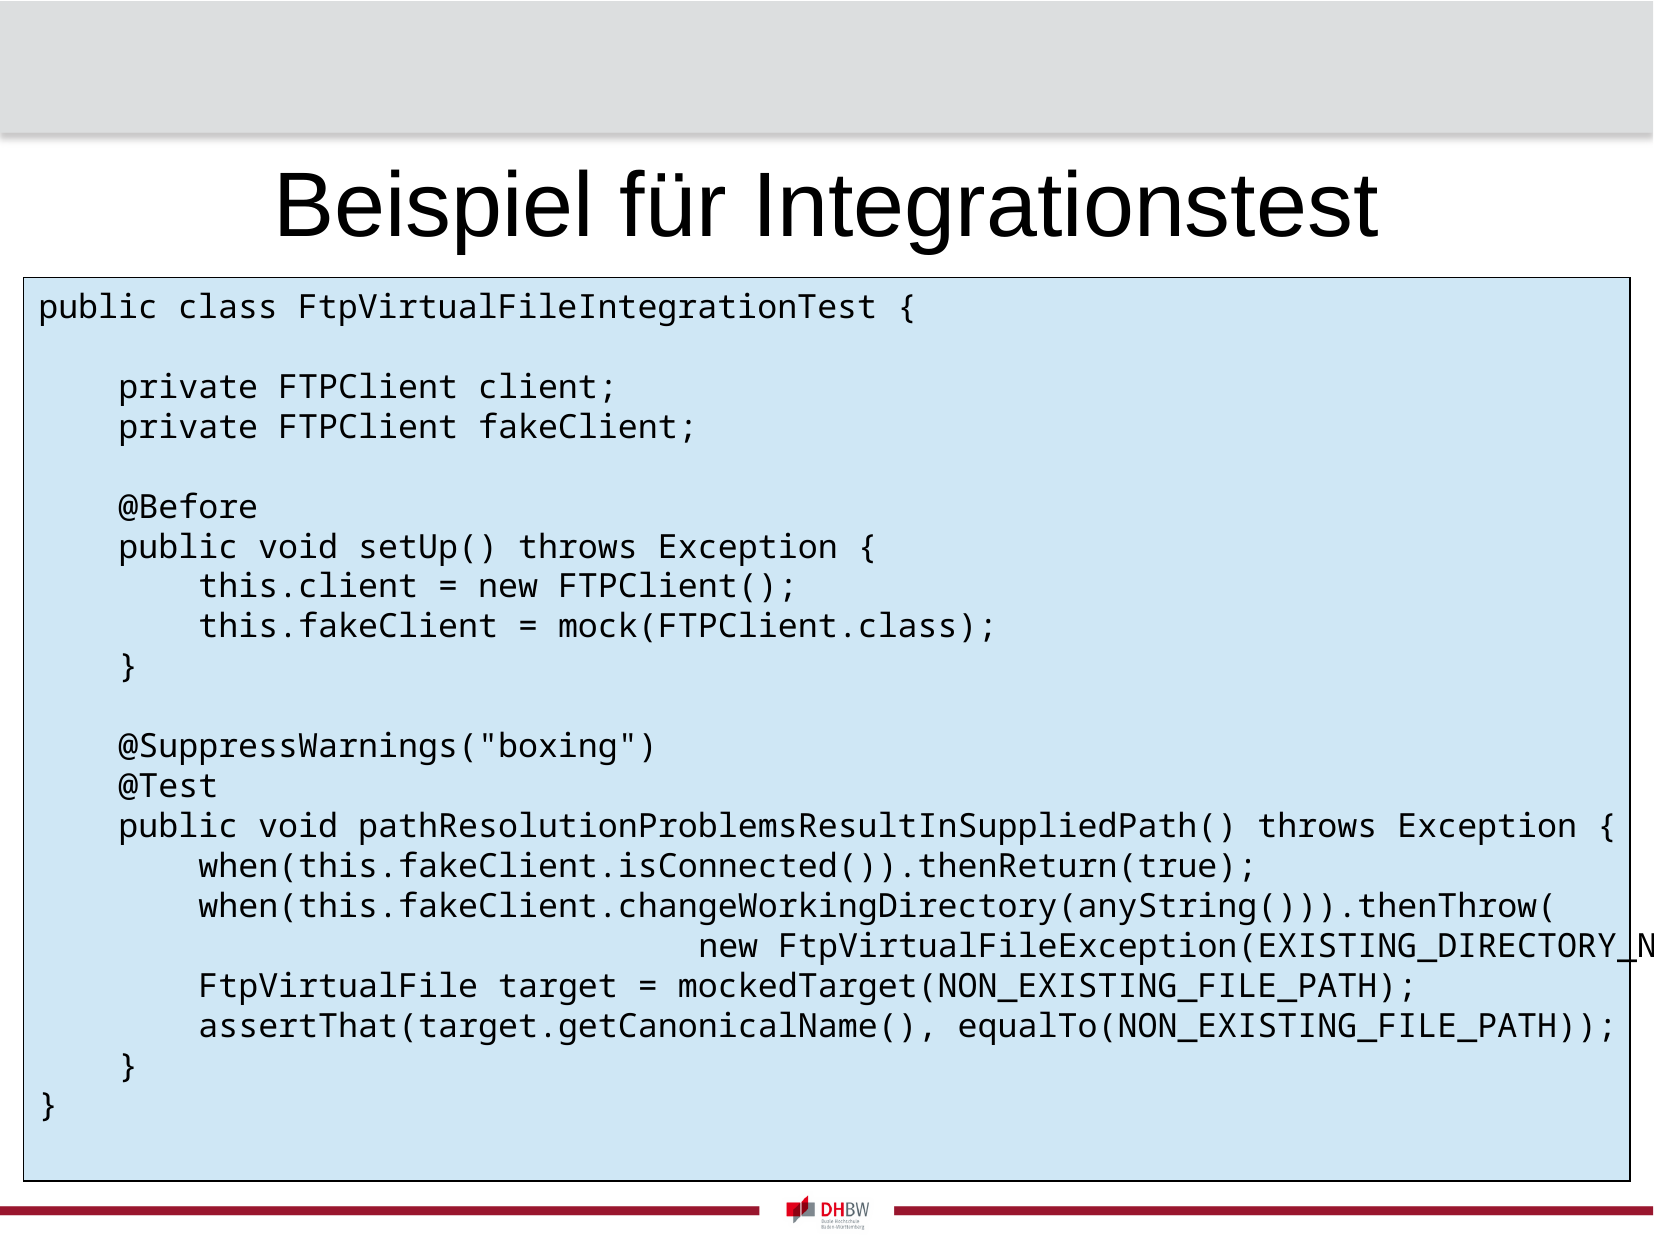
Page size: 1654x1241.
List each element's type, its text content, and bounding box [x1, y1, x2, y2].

picture [0, 1, 1654, 1237]
text_box public class FtpVirtualFileIntegrationTest { private FTPClient client; private FTPClient fakeClient; @Before public void setUp() throws Exception { this.client = new FTPClient(); this.fakeClient = mock(FTPClient.class); } @SuppressWarnings("boxing") @Test public void pathResolutionProblemsResultInSuppliedPath() throws Exception { when(this.fakeClient.isConnected()).thenReturn(true); when(this.fakeClient.changeWorkingDirectory(anyString())).thenThrow( new FtpVirtualFileException(EXISTING_DIRECTORY_NAME)); FtpVirtualFile target = mockedTarget(NON_EXISTING_FILE_PATH); assertThat(target.getCanonicalName(), equalTo(NON_EXISTING_FILE_PATH)); } } [23, 277, 1630, 1182]
title Beispiel für Integrationstest [82, 147, 1571, 257]
